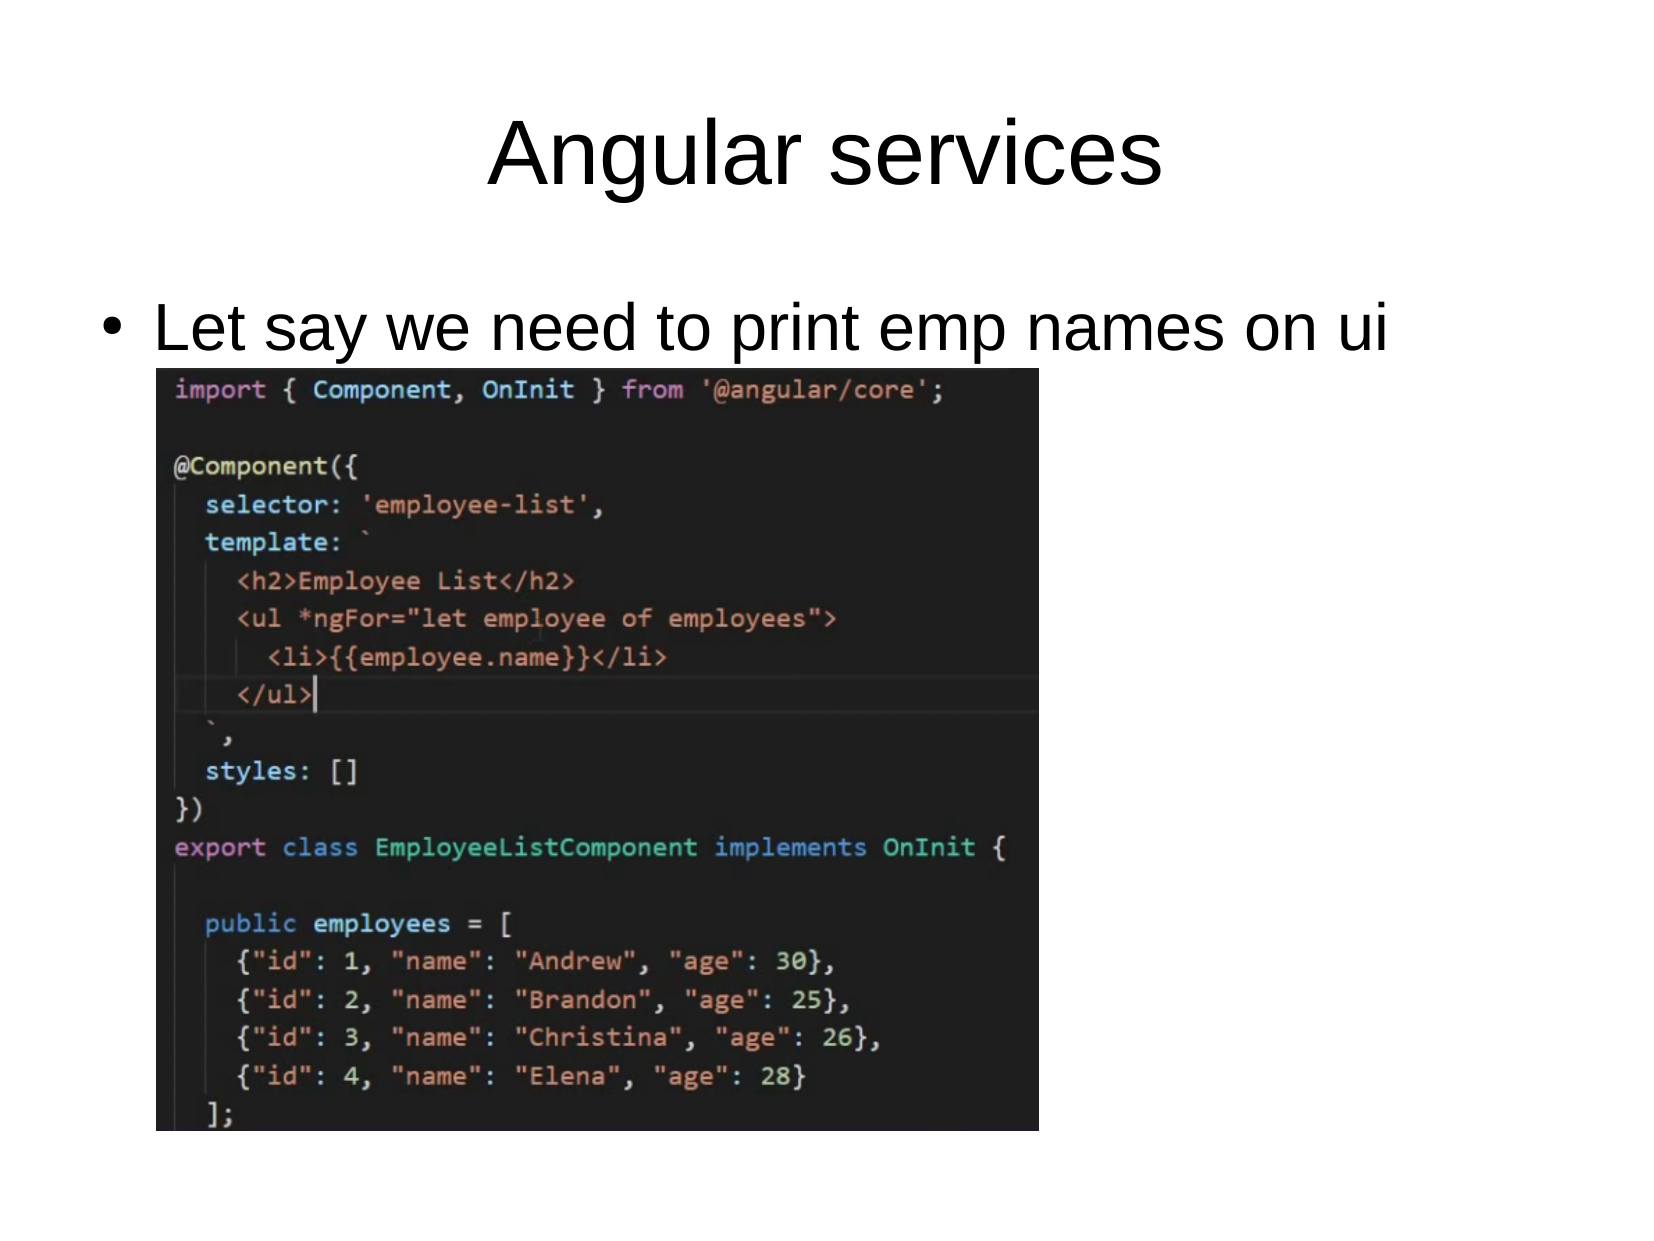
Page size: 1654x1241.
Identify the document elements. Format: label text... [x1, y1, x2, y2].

list Let say we need to print emp names on ui [82, 290, 1571, 1010]
picture [156, 368, 1039, 1131]
title Angular services [82, 49, 1571, 257]
